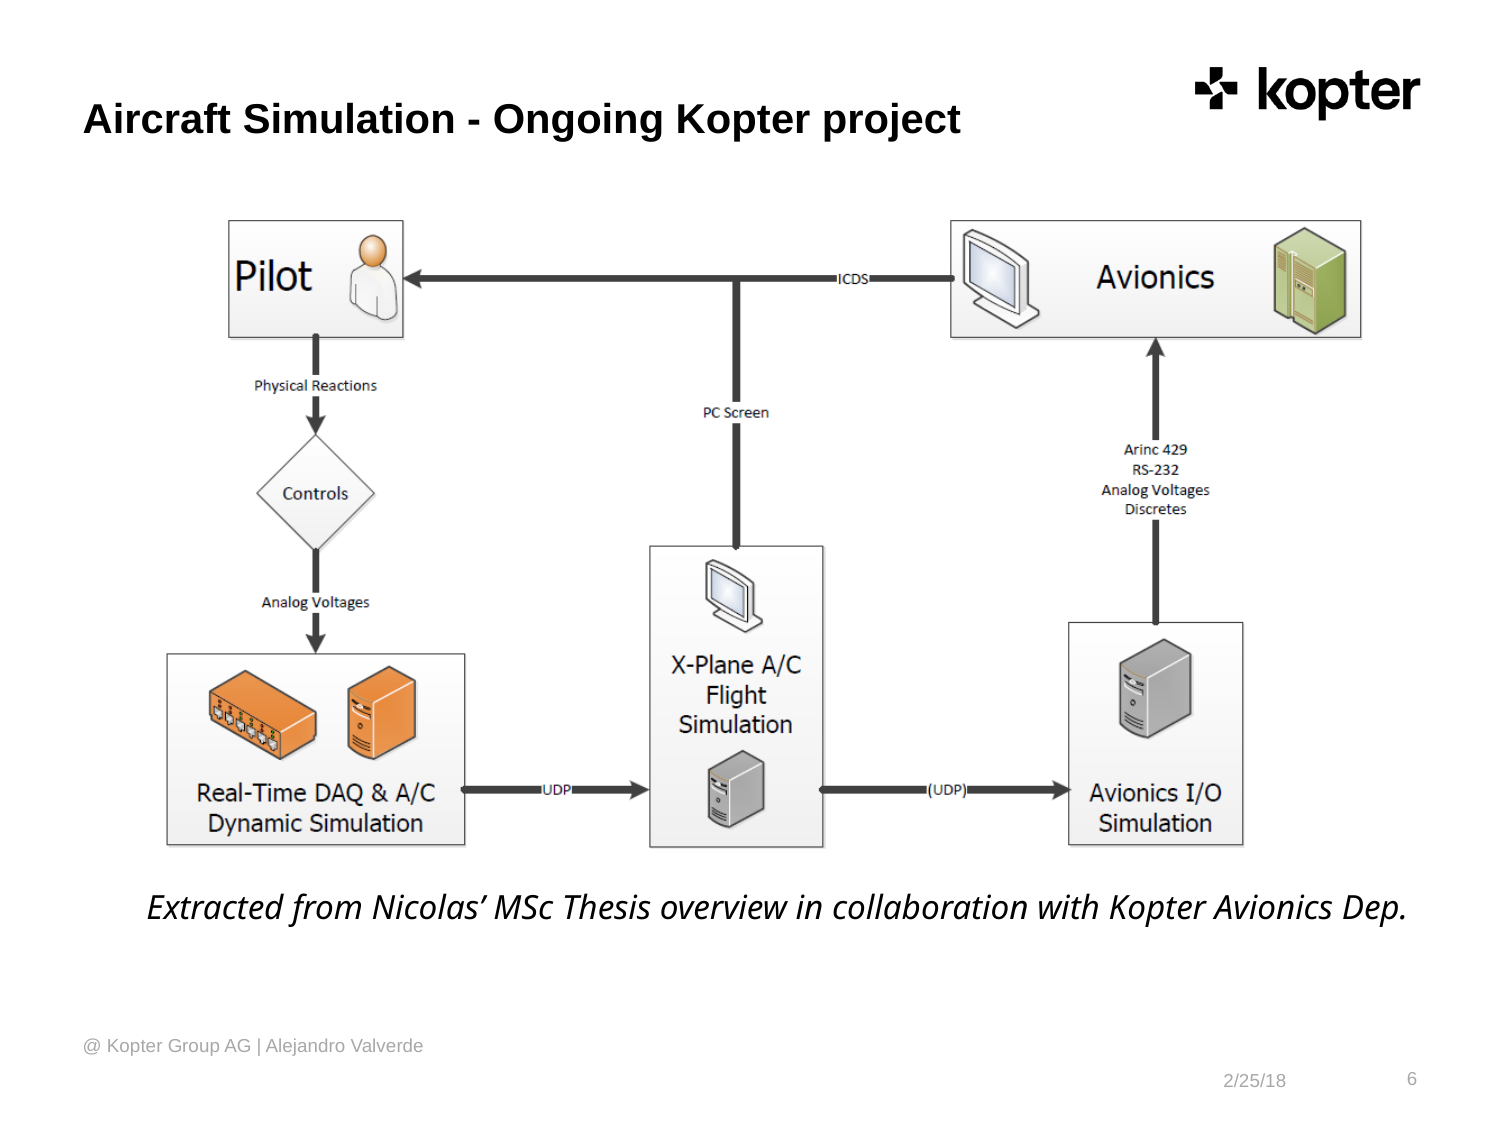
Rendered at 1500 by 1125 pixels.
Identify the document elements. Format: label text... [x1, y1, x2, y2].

picture [1194, 66, 1421, 121]
text_box Extracted from Nicolas’ MSc Thesis overview in collaboration with Kopter Avionics Dep. [146, 886, 1418, 977]
slide_number <number> [1328, 1067, 1418, 1097]
slide_number 2/25/18 [1181, 1069, 1329, 1099]
list @ Kopter Group AG | Alejandro Valverde [82, 1033, 703, 1063]
title Aircraft Simulation - Ongoing Kopter project [82, 64, 1153, 142]
picture [146, 164, 1383, 886]
